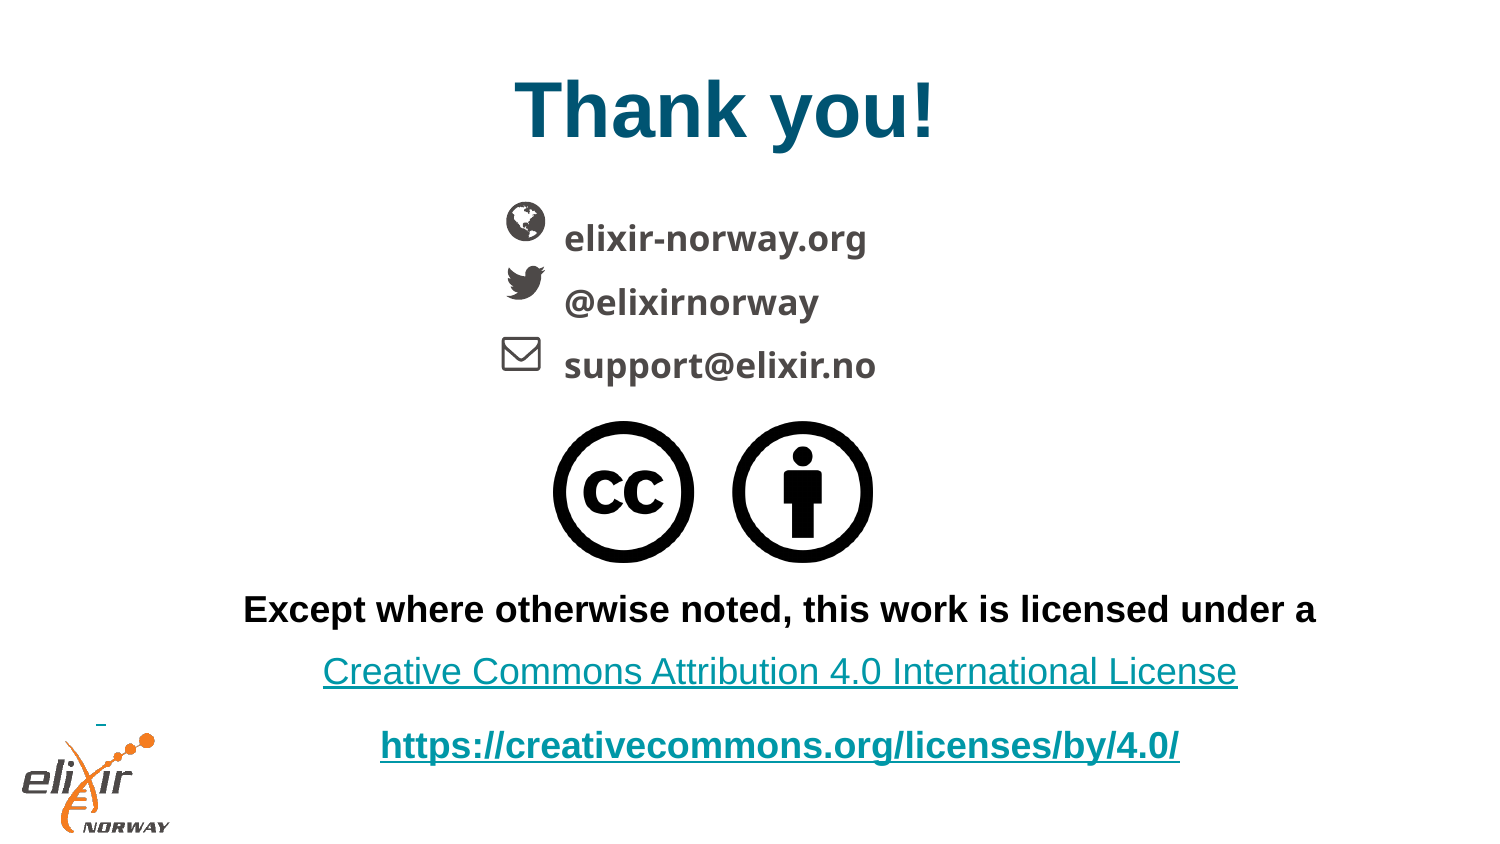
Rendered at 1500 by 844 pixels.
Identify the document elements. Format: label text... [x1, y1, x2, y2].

text_box [501, 336, 541, 371]
text_box [506, 265, 546, 300]
text_box elixir-norway.org @elixirnorway support@elixir.no [553, 189, 1138, 383]
title Thank you! [57, 58, 1395, 168]
text_box Except where otherwise noted, this work is licensed under a Creative Commons Attribution 4.0 International License https://creativecommons.org/licenses/by/4.0/ [81, 575, 1479, 788]
text_box [506, 201, 546, 242]
picture [22, 733, 170, 833]
picture [553, 421, 873, 563]
